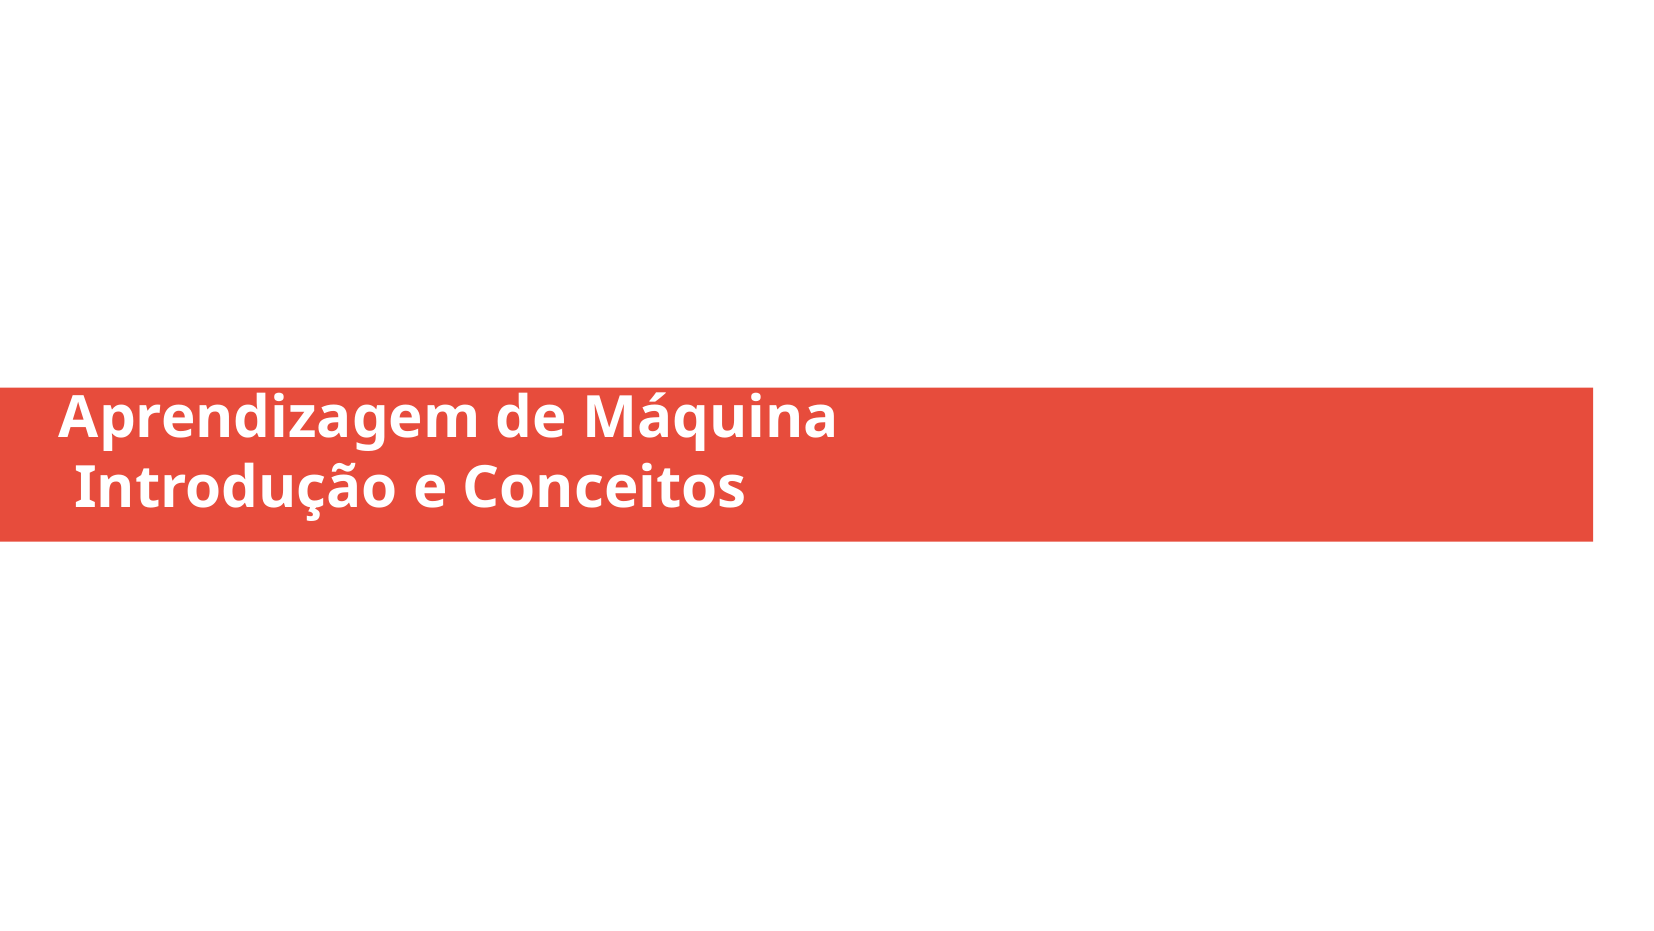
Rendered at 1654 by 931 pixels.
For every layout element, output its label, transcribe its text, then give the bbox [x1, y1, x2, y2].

text_box Aprendizagem de Máquina Introdução e Conceitos [58, 409, 1594, 520]
